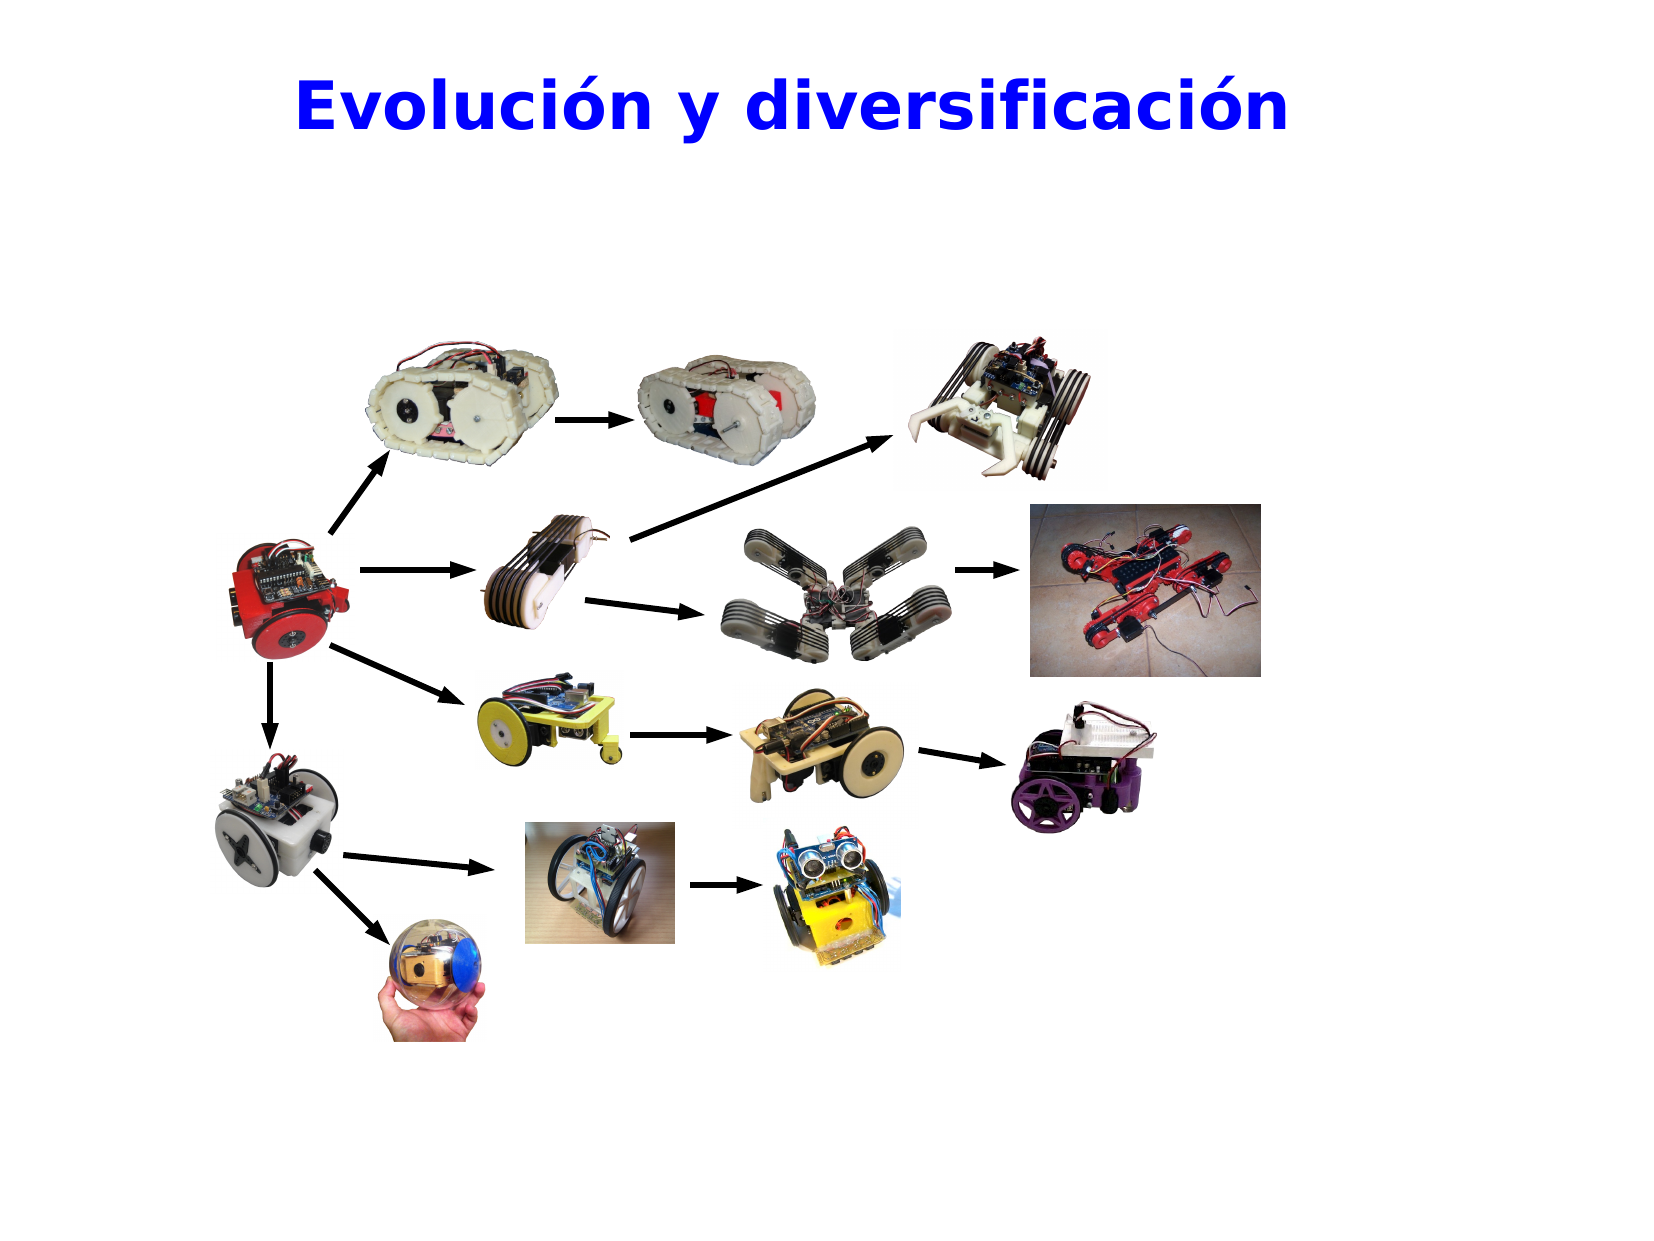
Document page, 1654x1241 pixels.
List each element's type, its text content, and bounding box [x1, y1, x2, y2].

picture [216, 533, 355, 662]
picture [634, 352, 817, 467]
picture [373, 914, 487, 1042]
picture [893, 329, 1108, 491]
text_box Evolución y diversificación [279, 60, 1308, 153]
picture [718, 524, 956, 668]
picture [1006, 688, 1166, 839]
picture [476, 511, 610, 634]
picture [525, 822, 675, 944]
picture [1030, 504, 1261, 677]
picture [210, 749, 344, 894]
picture [475, 670, 624, 770]
picture [354, 330, 565, 469]
picture [732, 682, 919, 972]
